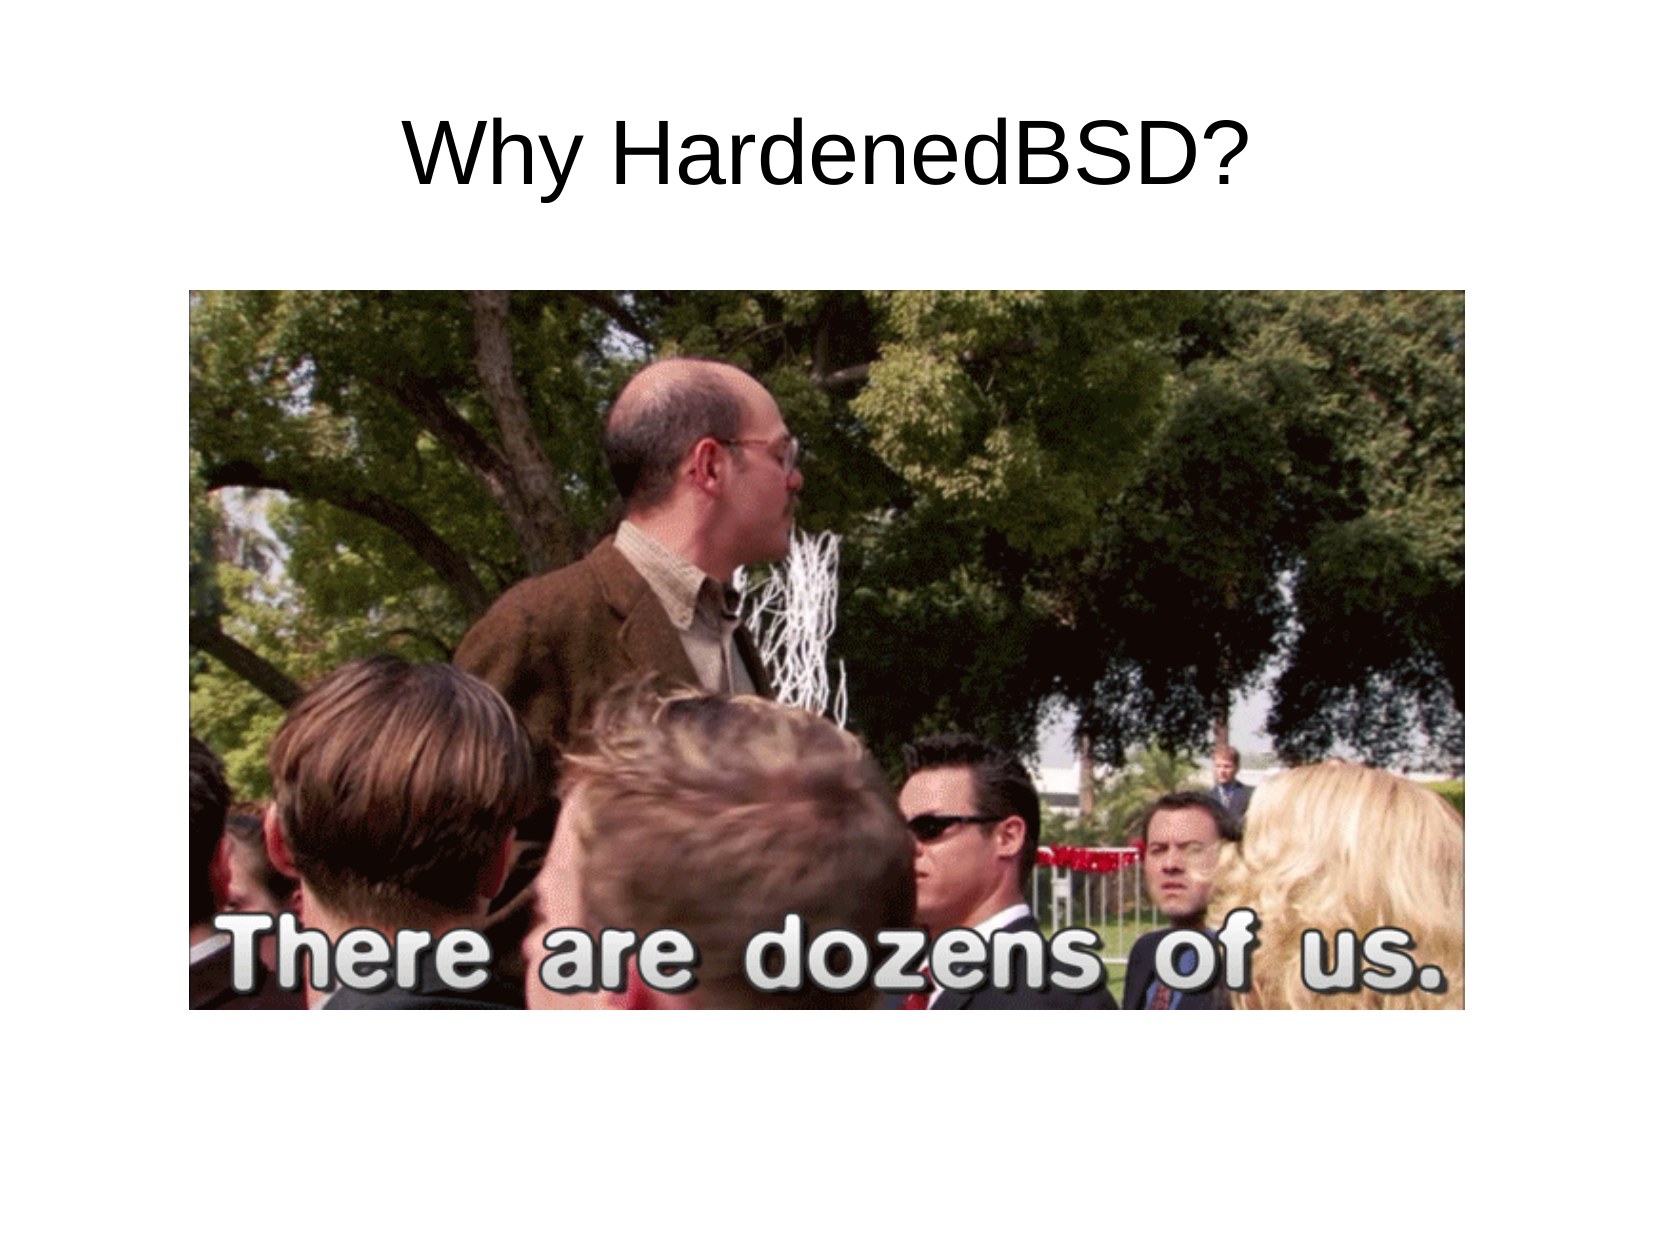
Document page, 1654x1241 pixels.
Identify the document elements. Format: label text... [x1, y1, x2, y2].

title Why HardenedBSD? [82, 49, 1571, 257]
picture [189, 290, 1465, 1010]
